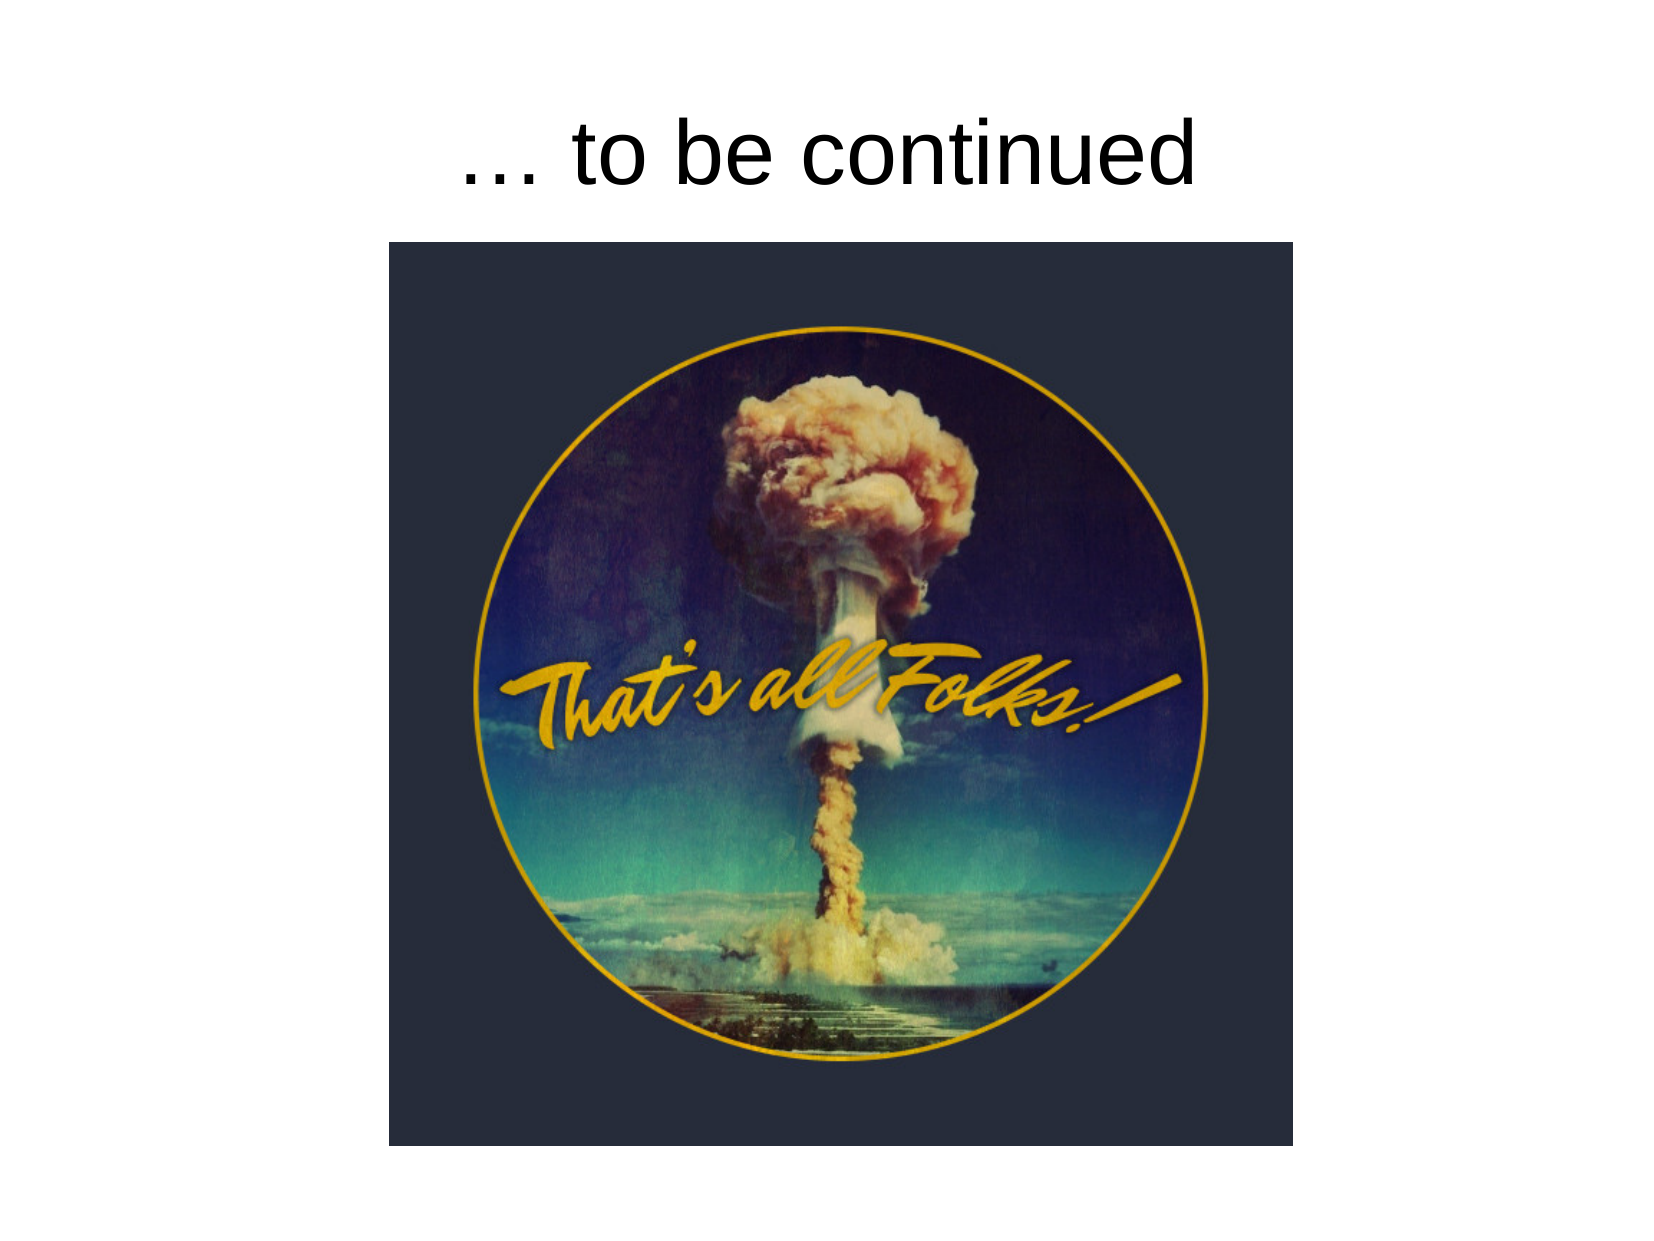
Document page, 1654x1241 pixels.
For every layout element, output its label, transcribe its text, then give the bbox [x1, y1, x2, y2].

picture [389, 242, 1293, 1146]
title … to be continued [82, 49, 1571, 257]
